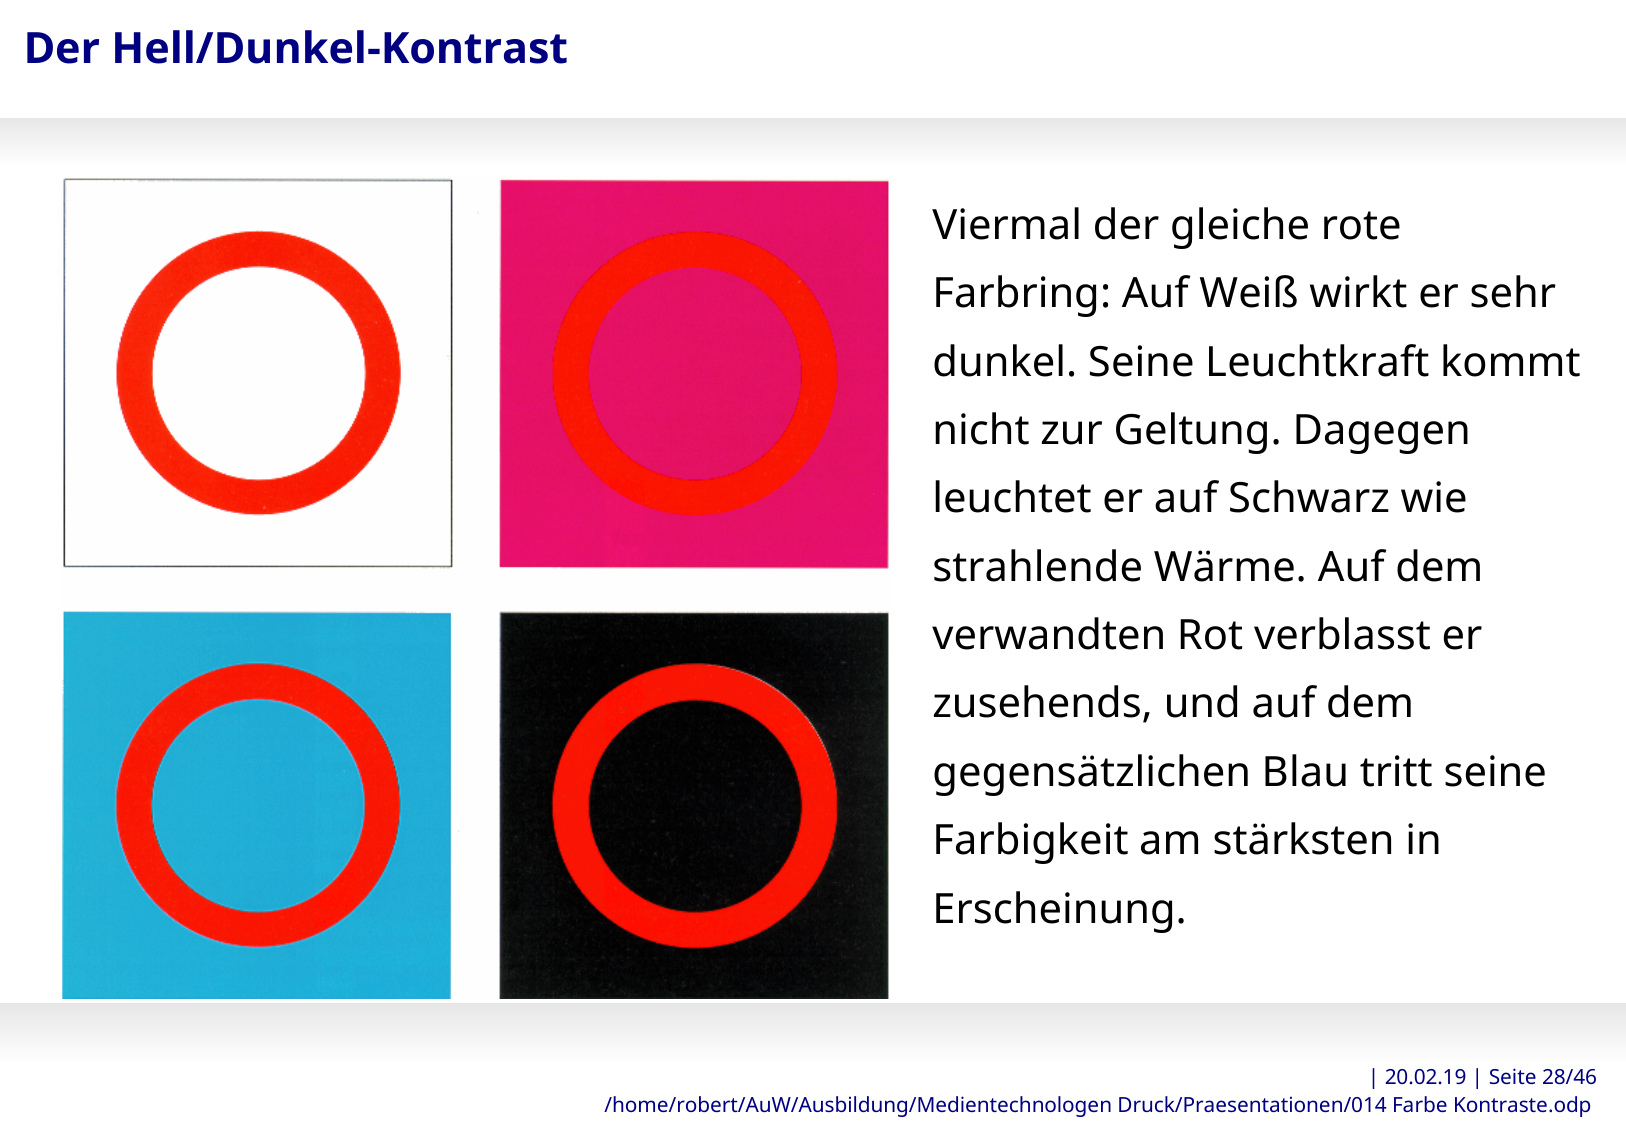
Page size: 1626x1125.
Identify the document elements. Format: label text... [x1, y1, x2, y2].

chart [61, 176, 890, 999]
list Viermal der gleiche rote Farbring: Auf Weiß wirkt er sehr dunkel. Seine Leuchtkraft kommt nicht zur Geltung. Dagegen leuchtet er auf Schwarz wie strahlende Wärme. Auf dem verwandten Rot verblasst er zusehends, und auf dem gegensätzlichen Blau tritt seine Farbigkeit am stärksten in Erscheinung. [885, 183, 1588, 1020]
title Der Hell/Dunkel-Kontrast [23, 5, 1600, 154]
